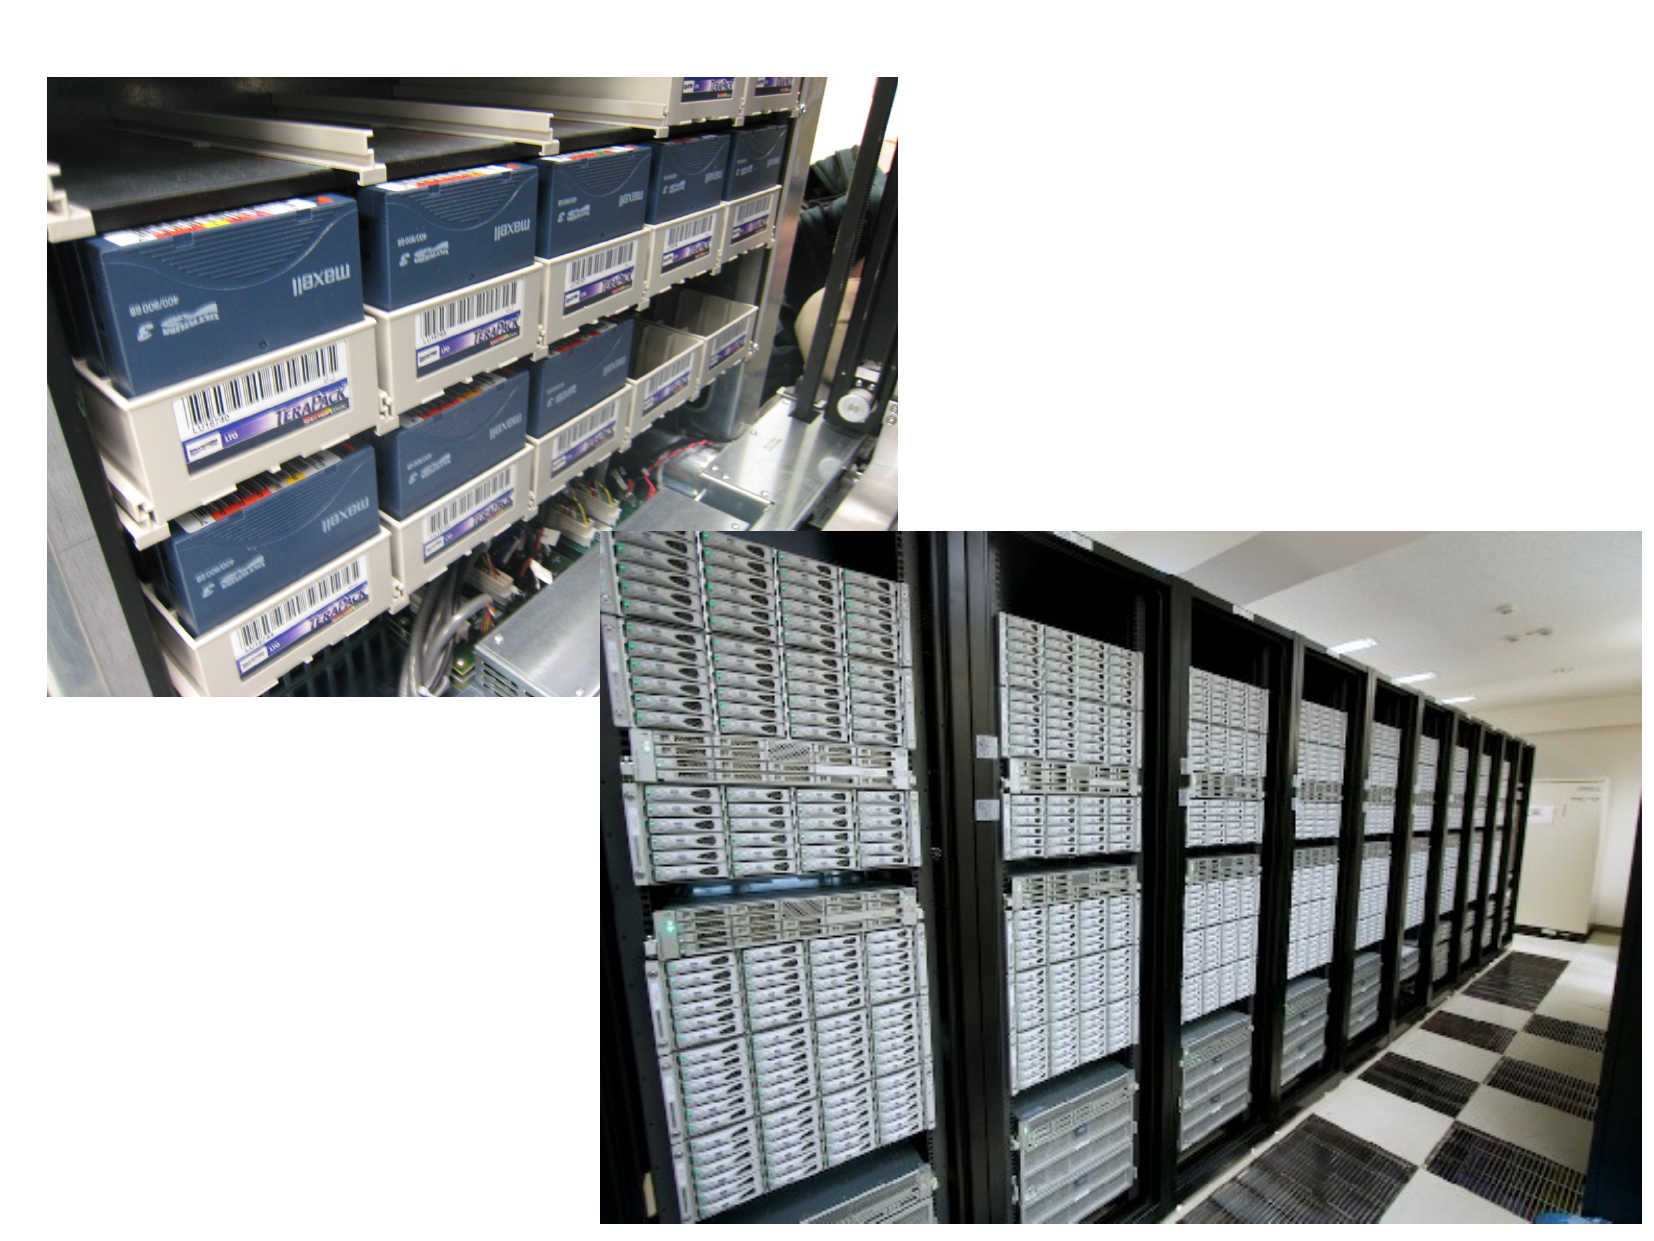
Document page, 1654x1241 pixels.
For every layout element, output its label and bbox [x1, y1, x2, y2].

picture [47, 77, 1642, 1224]
